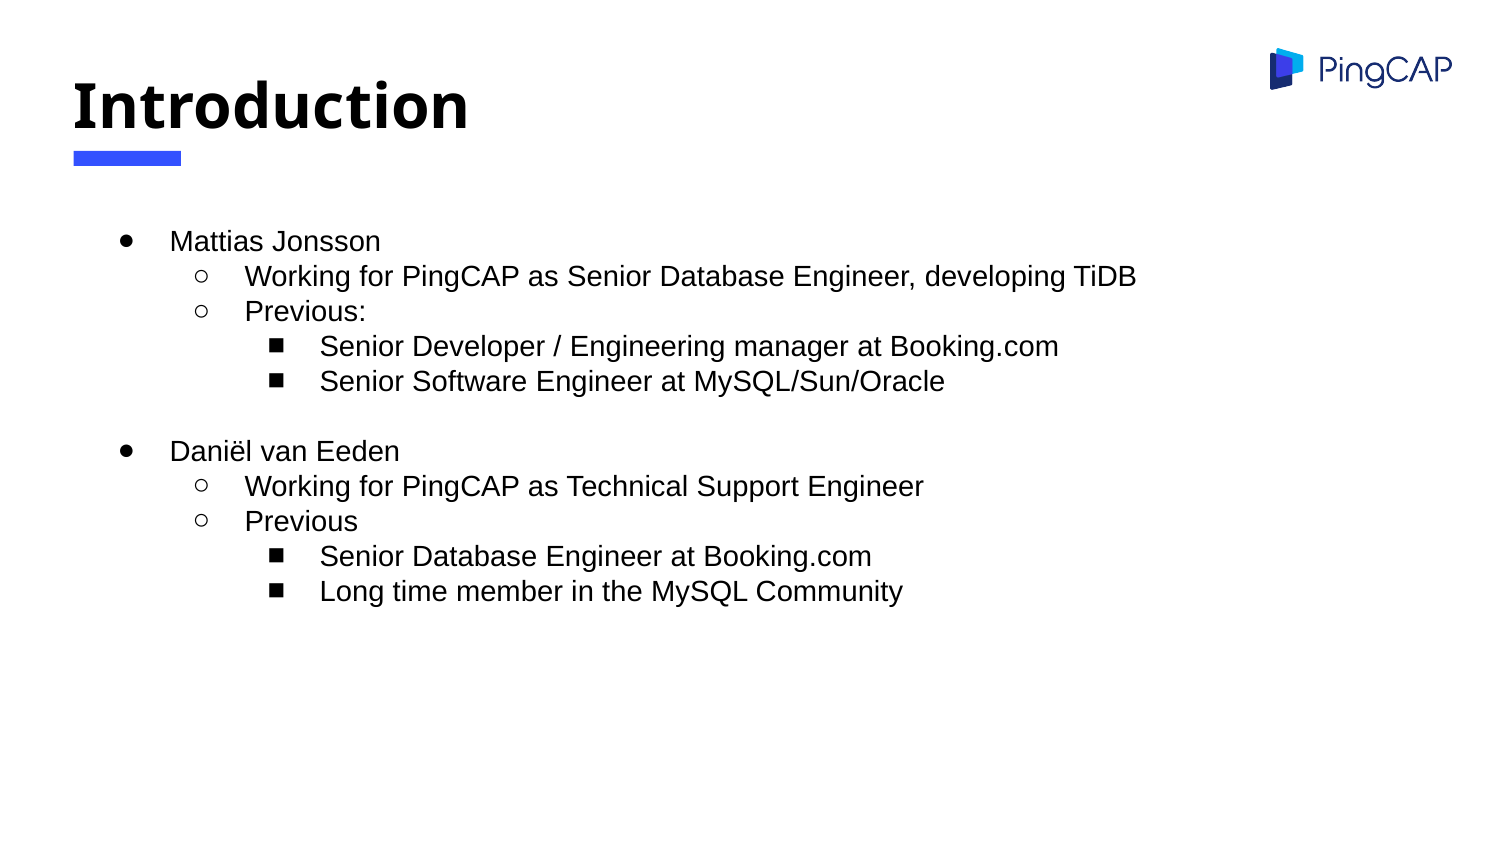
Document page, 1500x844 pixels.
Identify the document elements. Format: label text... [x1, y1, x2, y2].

text_box Mattias Jonsson Working for PingCAP as Senior Database Engineer, developing TiDB Previous: Senior Developer / Engineering manager at Booking.com Senior Software Engineer at MySQL/Sun/Oracle Daniël van Eeden Working for PingCAP as Technical Support Engineer Previous Senior Database Engineer at Booking.com Long time member in the MySQL Community [79, 207, 1249, 800]
text_box Introduction [58, 50, 750, 151]
text_box [73, 150, 181, 166]
picture [1270, 48, 1452, 90]
